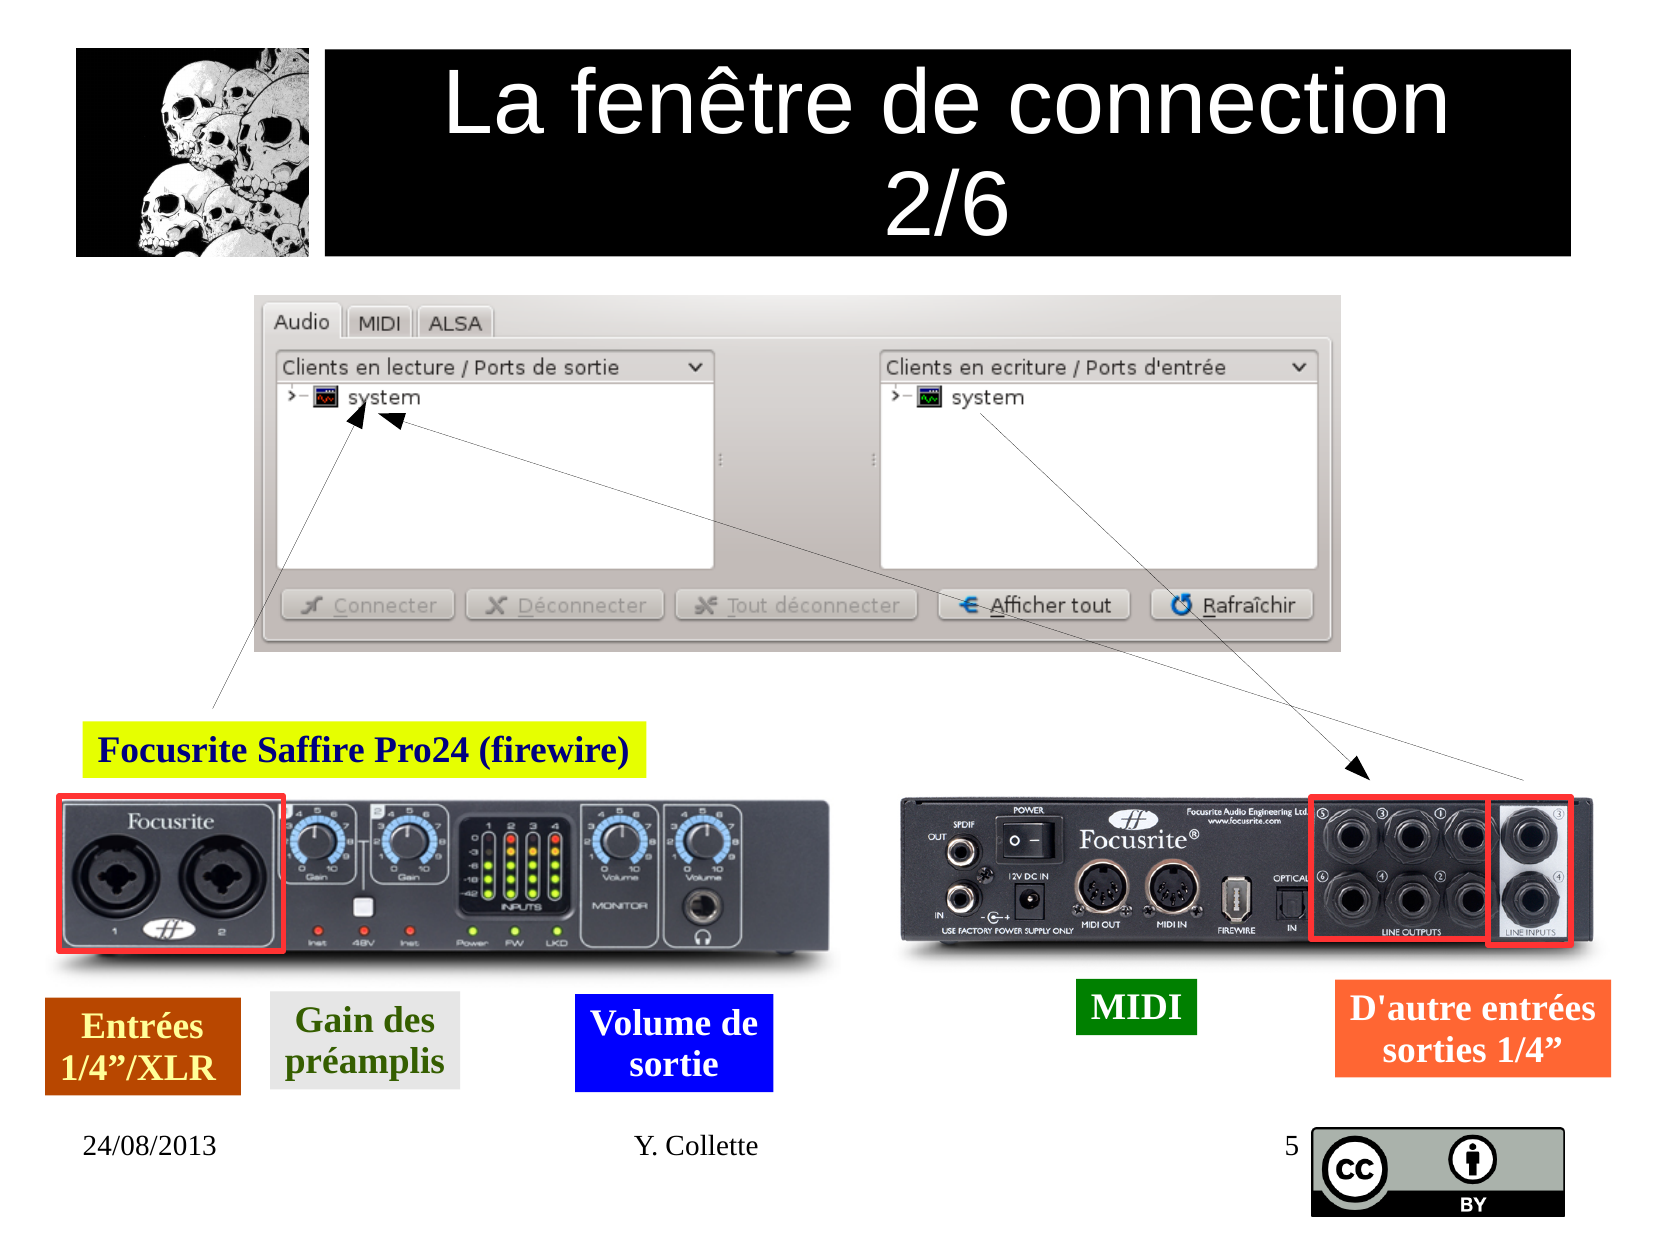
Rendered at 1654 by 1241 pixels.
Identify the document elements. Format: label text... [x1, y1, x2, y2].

picture [62, 799, 281, 948]
picture [254, 295, 1341, 652]
title La fenêtre de connection 2/6 [324, 49, 1571, 257]
text_box Volume de sortie [575, 994, 774, 1093]
text_box Focusrite Saffire Pro24 (firewire) [82, 721, 647, 778]
text_box Gain des préamplis [270, 991, 461, 1090]
picture [1311, 1127, 1565, 1217]
text_box Entrées 1/4”/XLR [45, 997, 241, 1096]
picture [76, 48, 309, 257]
picture [862, 780, 1636, 979]
text_box D'autre entrées sorties 1/4” [1335, 979, 1612, 1078]
text_box MIDI [1076, 978, 1198, 1036]
picture [45, 796, 841, 1037]
